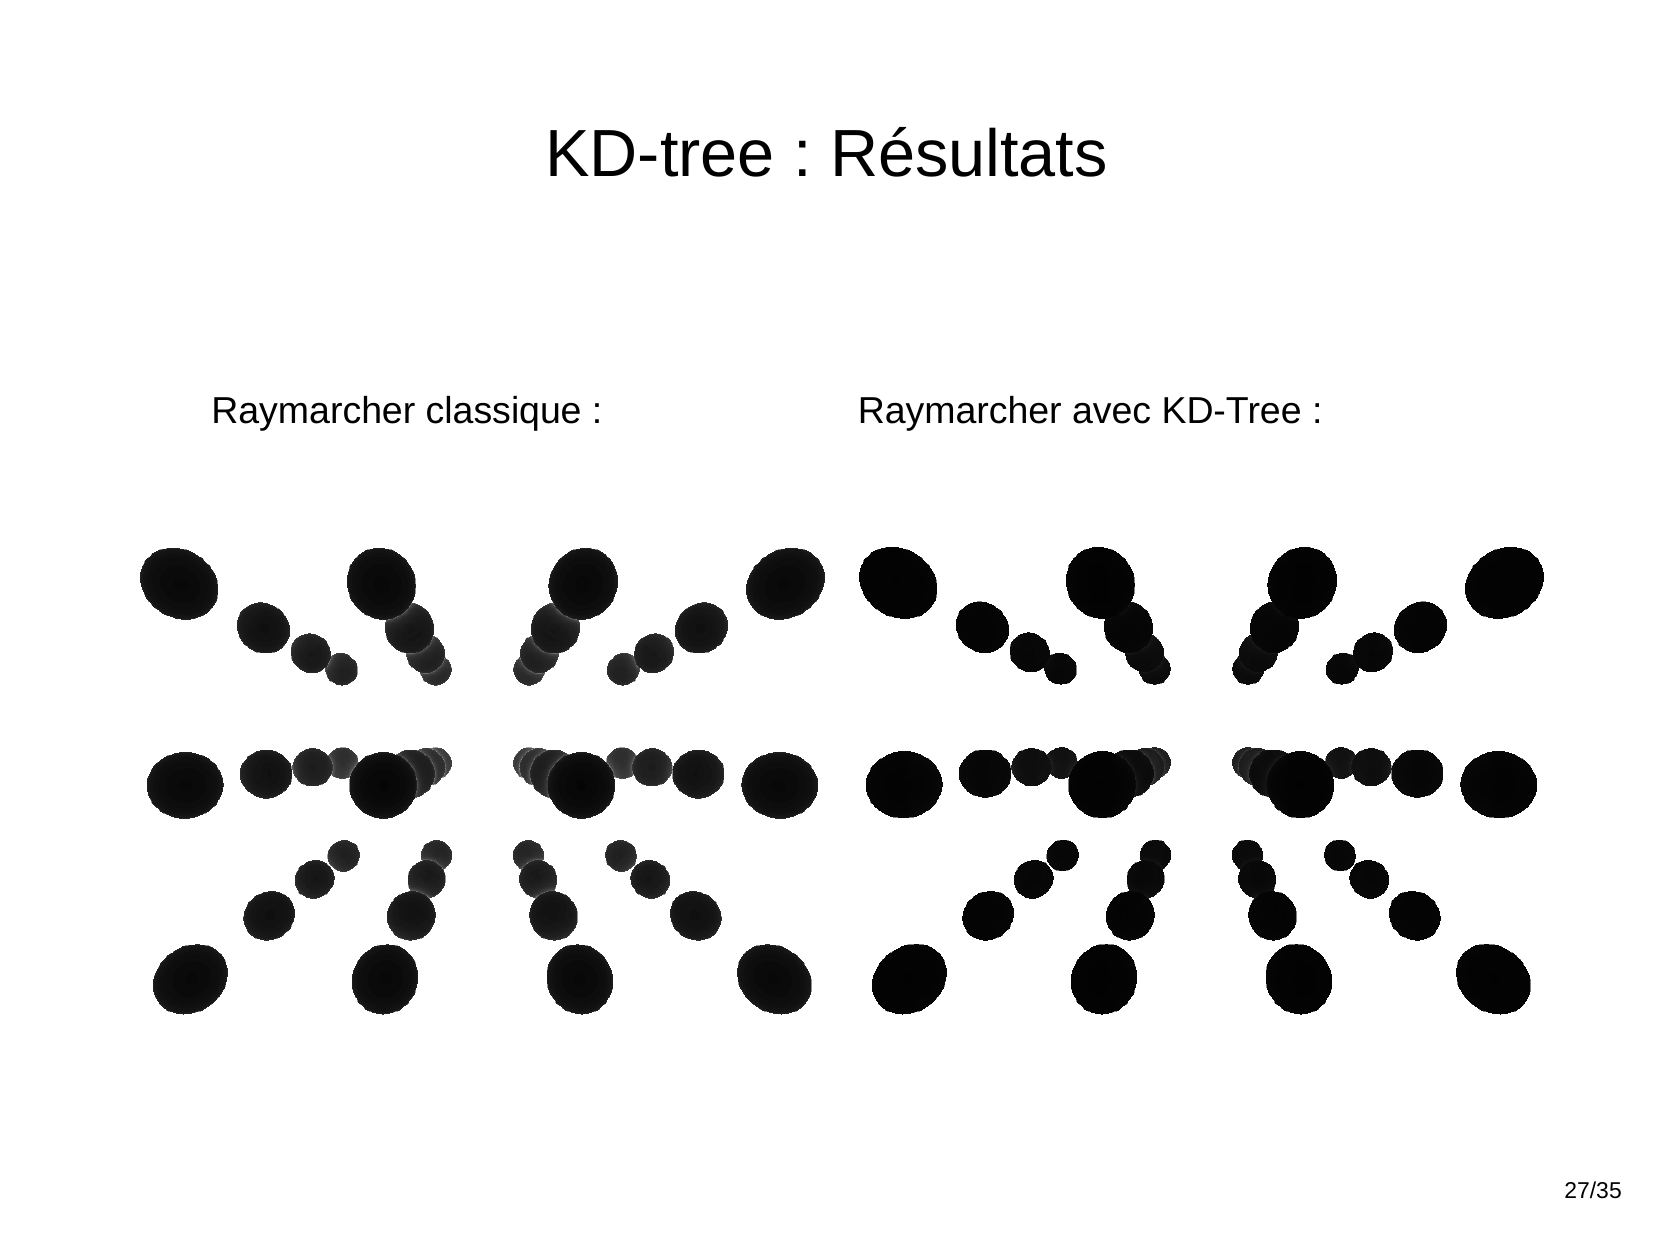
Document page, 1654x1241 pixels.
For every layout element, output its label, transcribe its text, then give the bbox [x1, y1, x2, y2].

text_box Raymarcher classique : [196, 382, 618, 440]
title KD-tree : Résultats [82, 49, 1571, 257]
text_box 27/35 [1549, 1170, 1637, 1211]
text_box Raymarcher avec KD-Tree : [843, 382, 1343, 446]
picture [849, 505, 1553, 1034]
picture [130, 506, 834, 1034]
